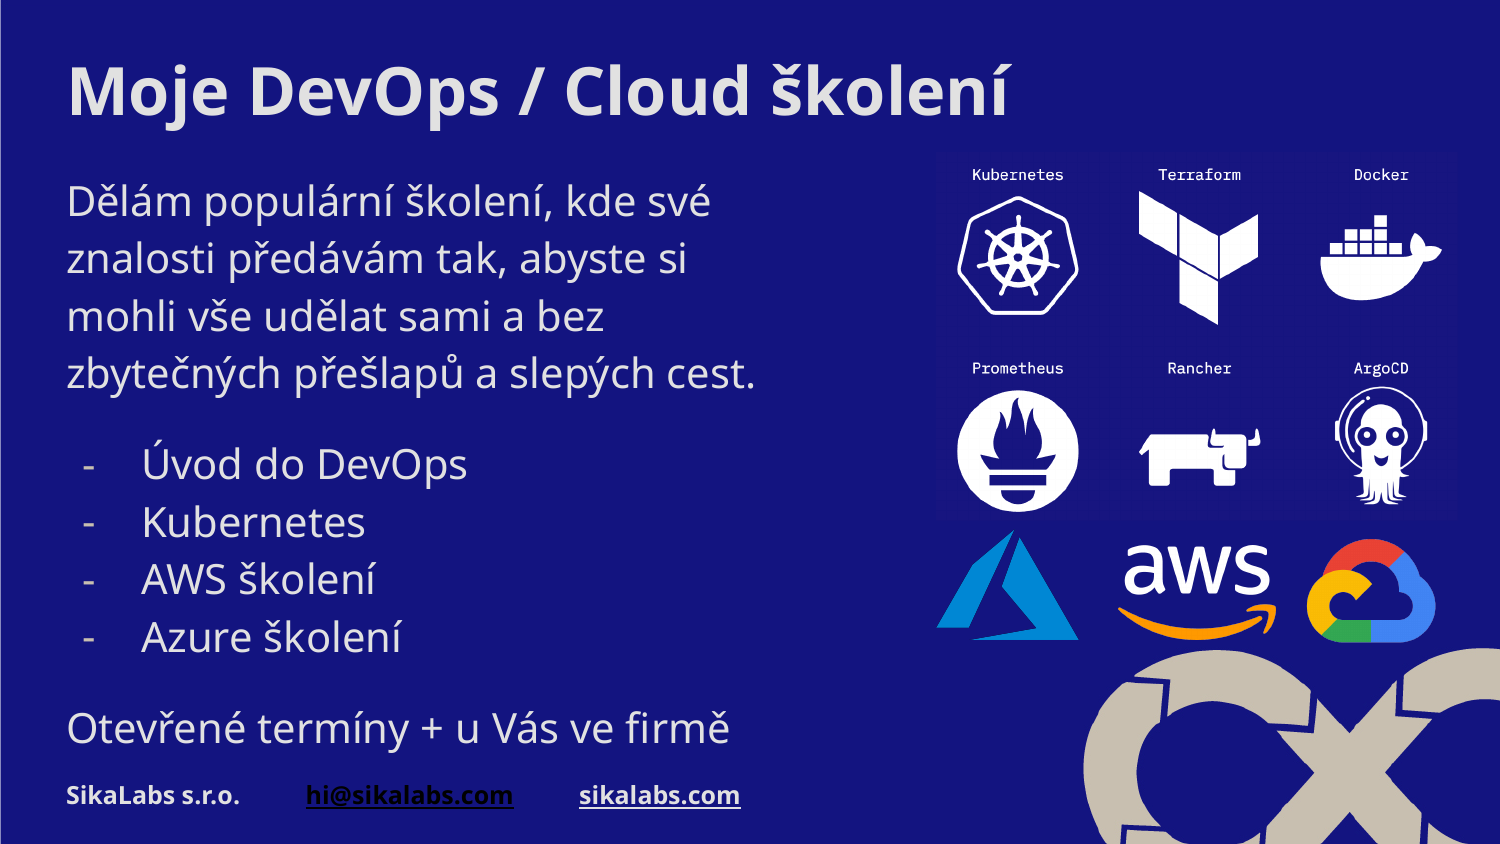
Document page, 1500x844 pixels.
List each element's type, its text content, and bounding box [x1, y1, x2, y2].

title Moje DevOps / Cloud školení [51, 33, 1449, 128]
list Dělám populární školení, kde své znalosti předávám tak, abyste si mohli vše udělat sami a bez zbytečných přešlapů a slepých cest. Úvod do DevOps Kubernetes AWS školení Azure školení Otevřené termíny + u Vás ve firmě [51, 152, 808, 692]
picture [0, 0, 1500, 844]
